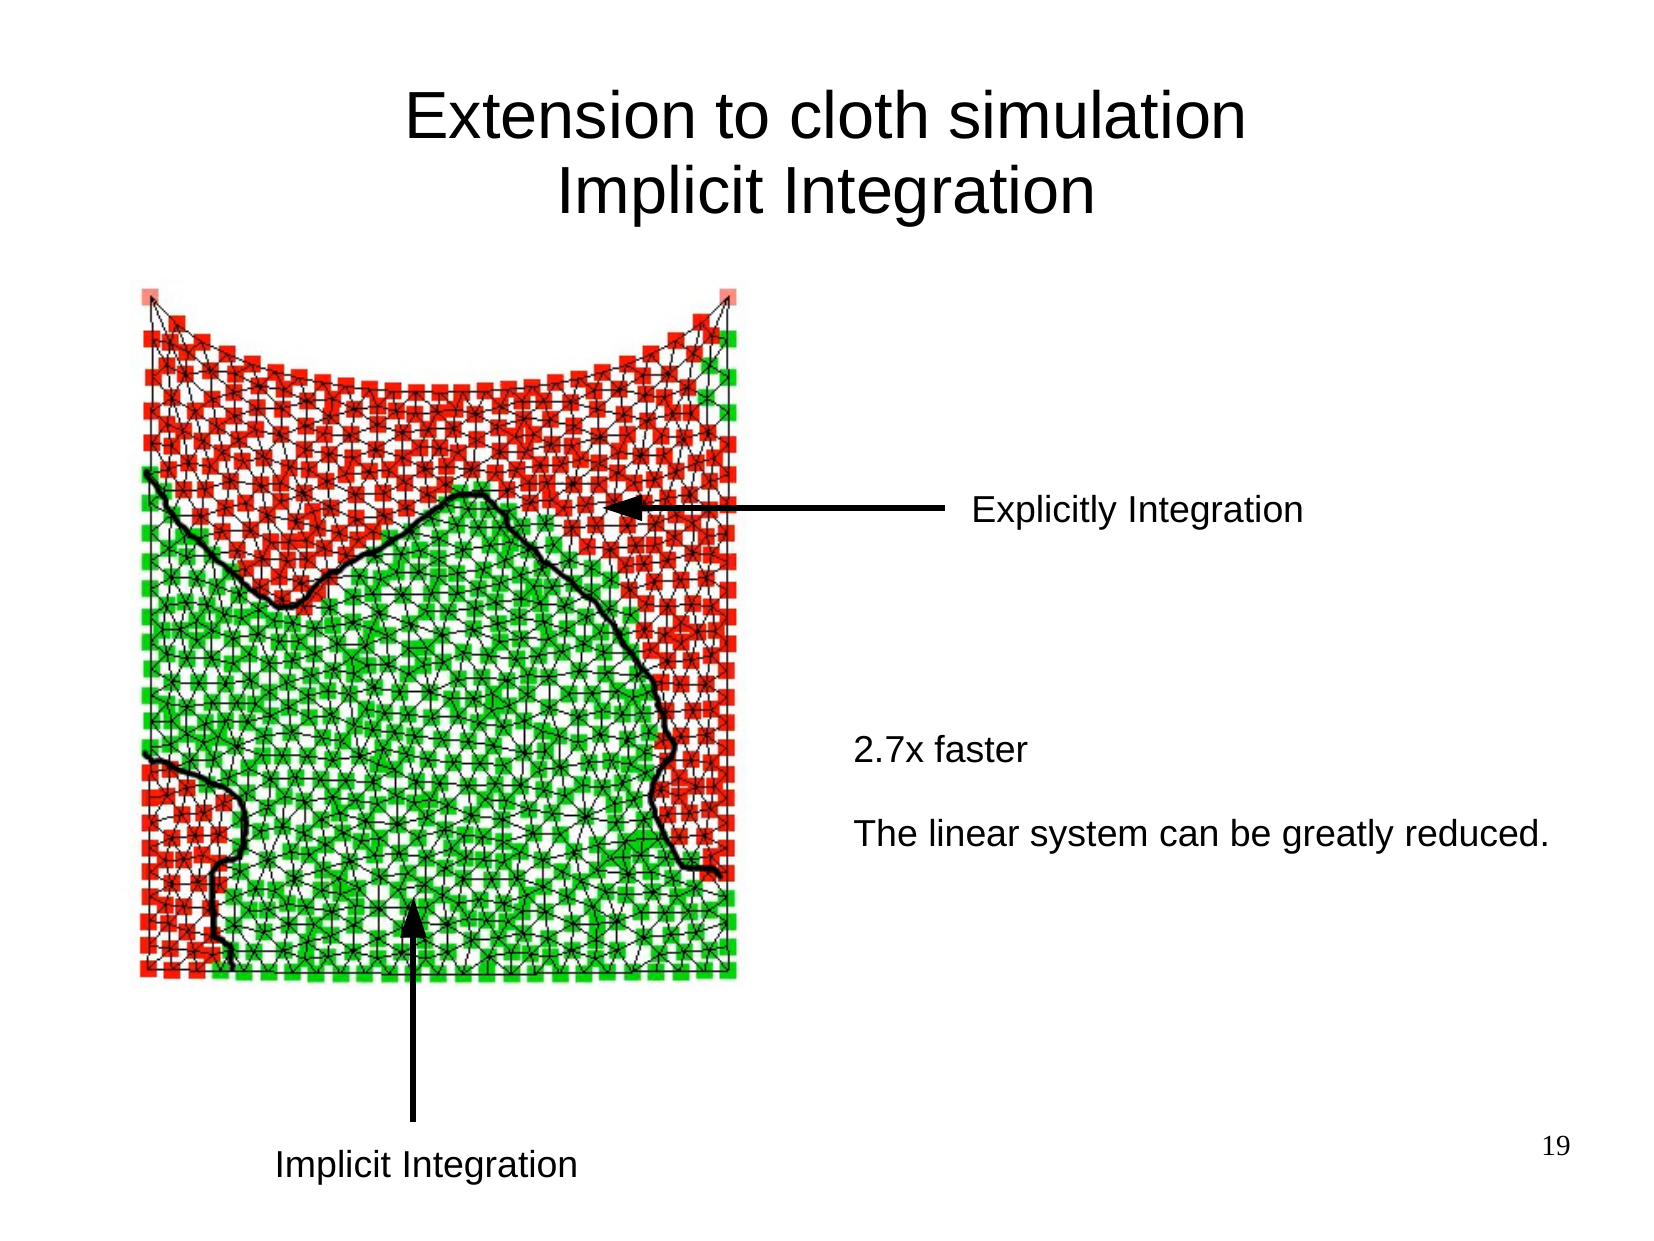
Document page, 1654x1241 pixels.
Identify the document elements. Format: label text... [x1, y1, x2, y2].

text_box Explicitly Integration [956, 480, 1335, 538]
picture [50, 279, 792, 1016]
text_box Implicit Integration [259, 1136, 638, 1193]
title Extension to cloth simulation Implicit Integration [82, 49, 1571, 257]
text_box 2.7x faster The linear system can be greatly reduced. [838, 721, 1583, 863]
